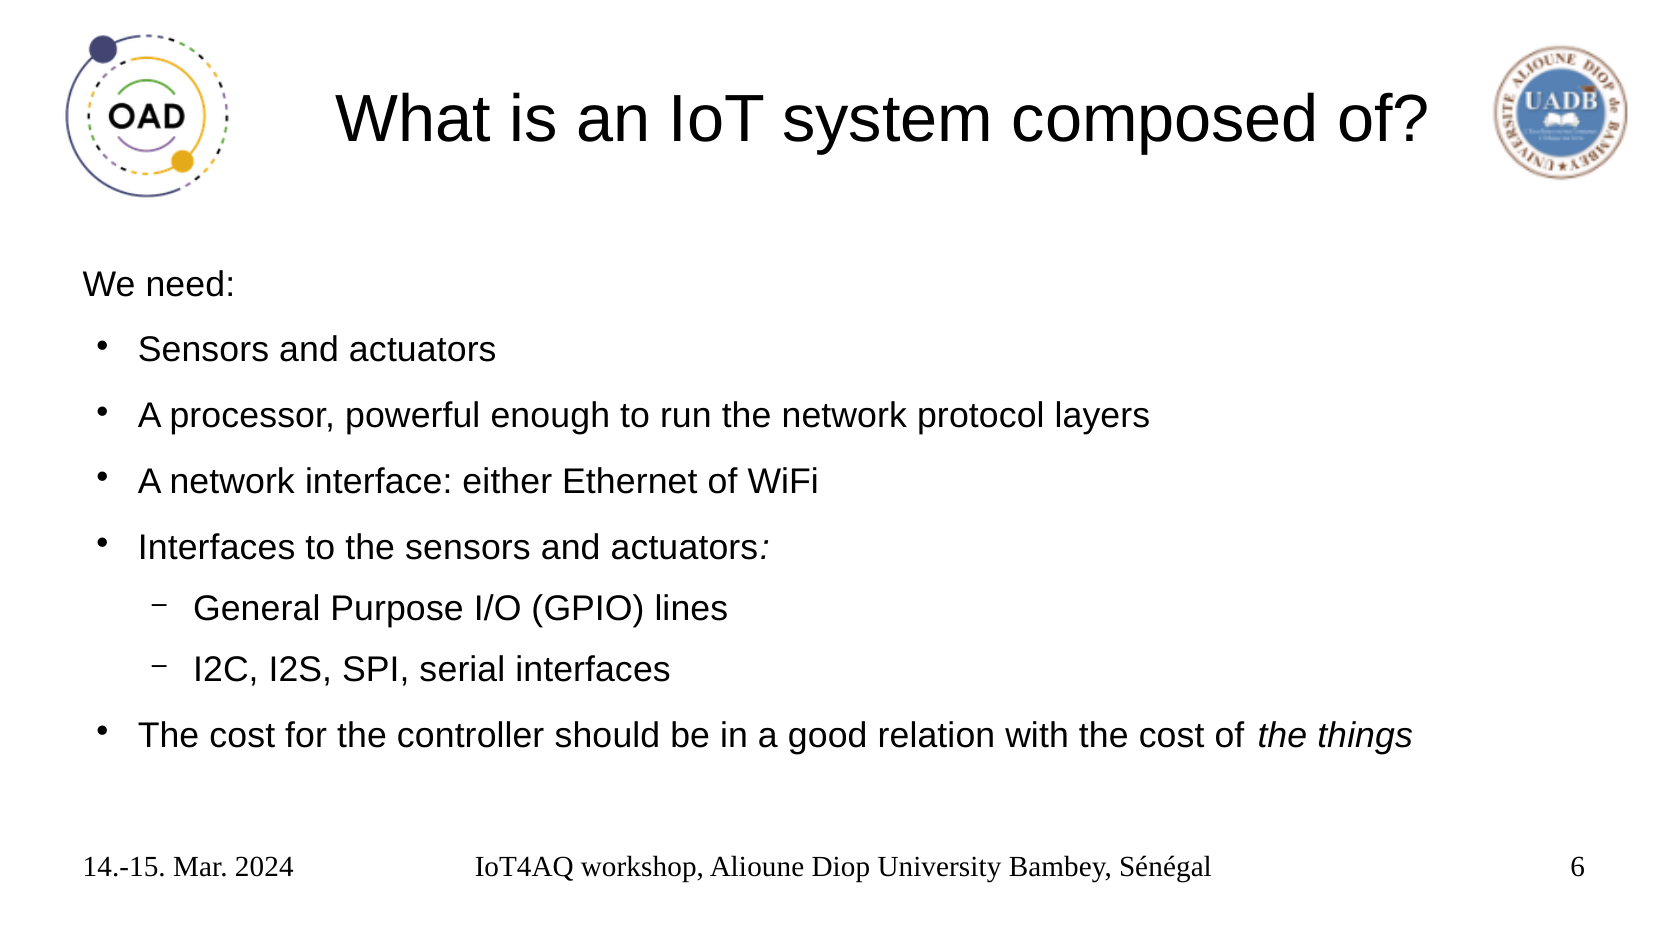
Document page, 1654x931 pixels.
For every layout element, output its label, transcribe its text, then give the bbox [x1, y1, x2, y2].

picture [25, 20, 263, 218]
picture [1482, 37, 1641, 188]
title What is an IoT system composed of? [300, 37, 1468, 193]
list We need: Sensors and actuators A processor, powerful enough to run the network protocol layers A network interface: either Ethernet of WiFi Interfaces to the sensors and actuators: General Purpose I/O (GPIO) lines I2C, I2S, SPI, serial interfaces The cost for the controller should be in a good relation with the cost of the things [82, 217, 1571, 757]
